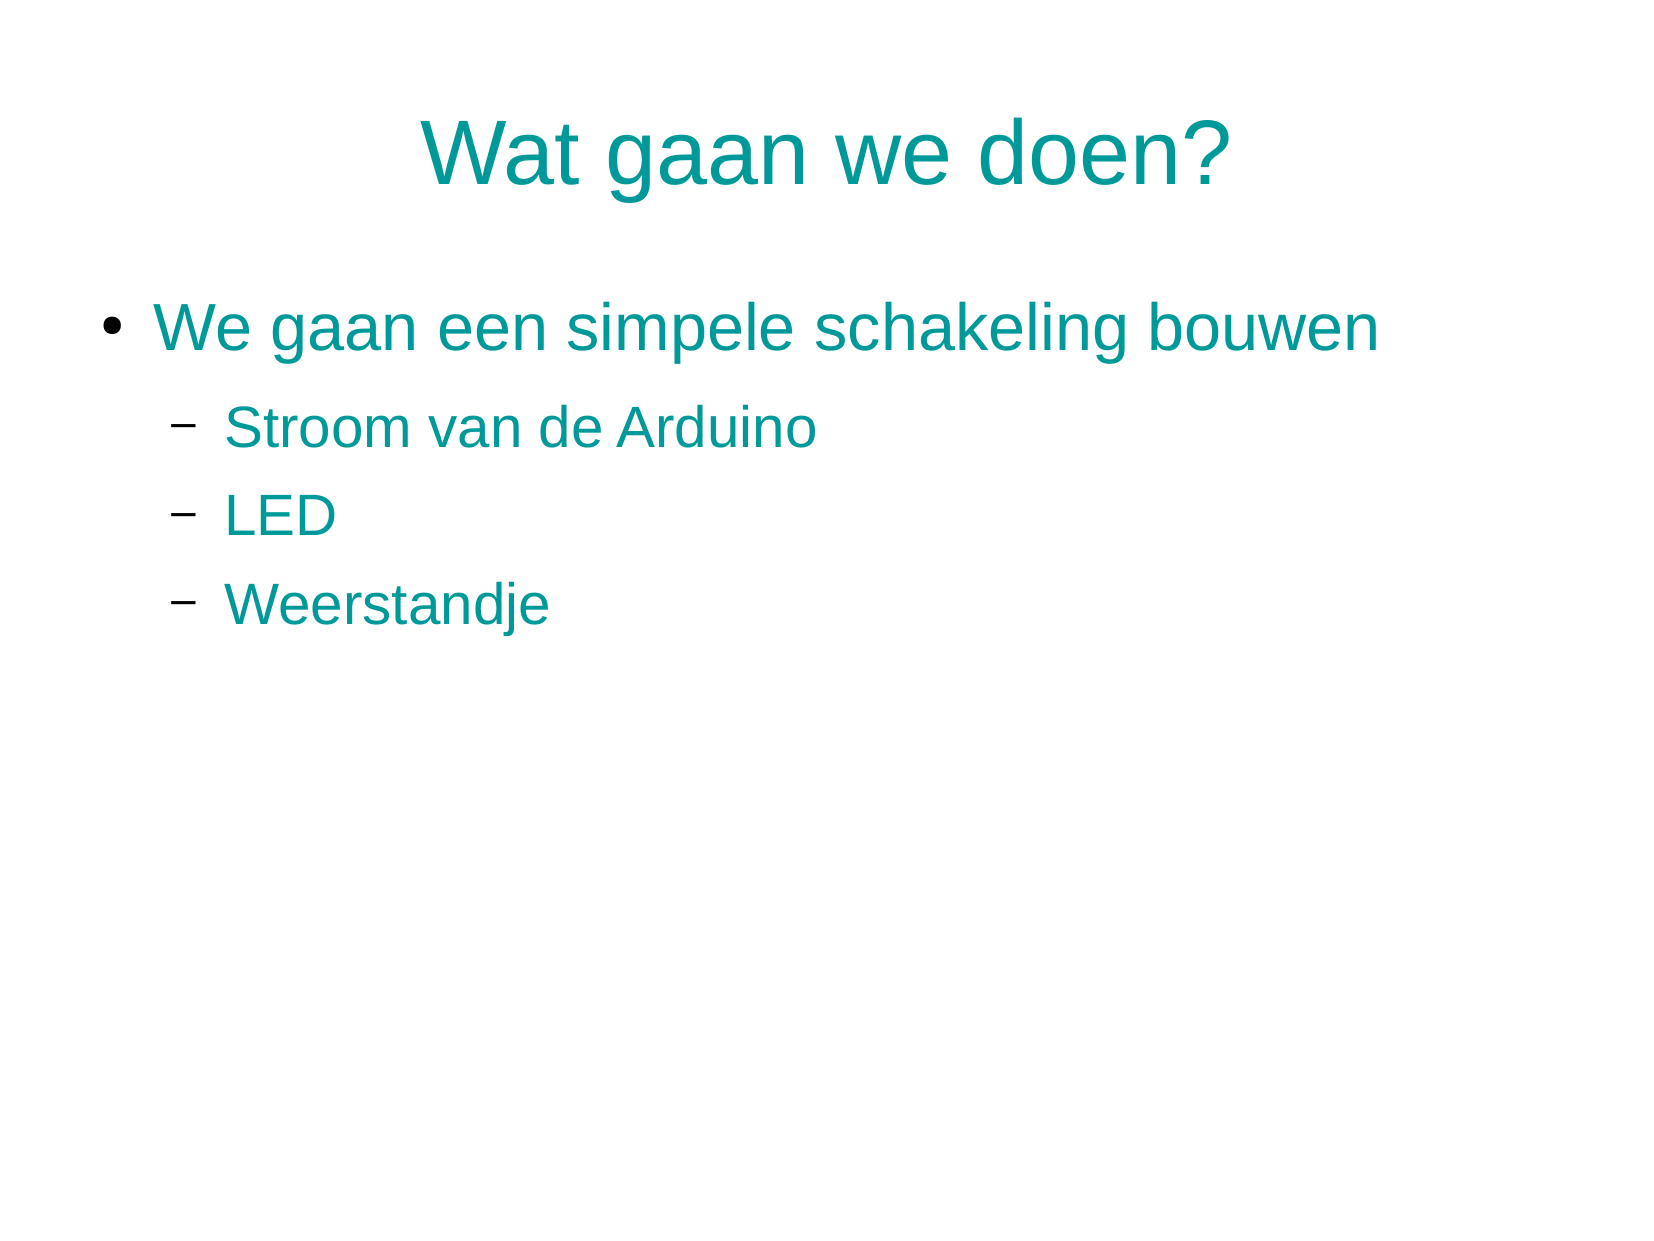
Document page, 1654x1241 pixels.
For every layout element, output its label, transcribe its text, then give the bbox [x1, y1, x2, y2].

title Wat gaan we doen? [82, 49, 1571, 257]
list We gaan een simpele schakeling bouwen Stroom van de Arduino LED Weerstandje [82, 290, 1571, 1010]
